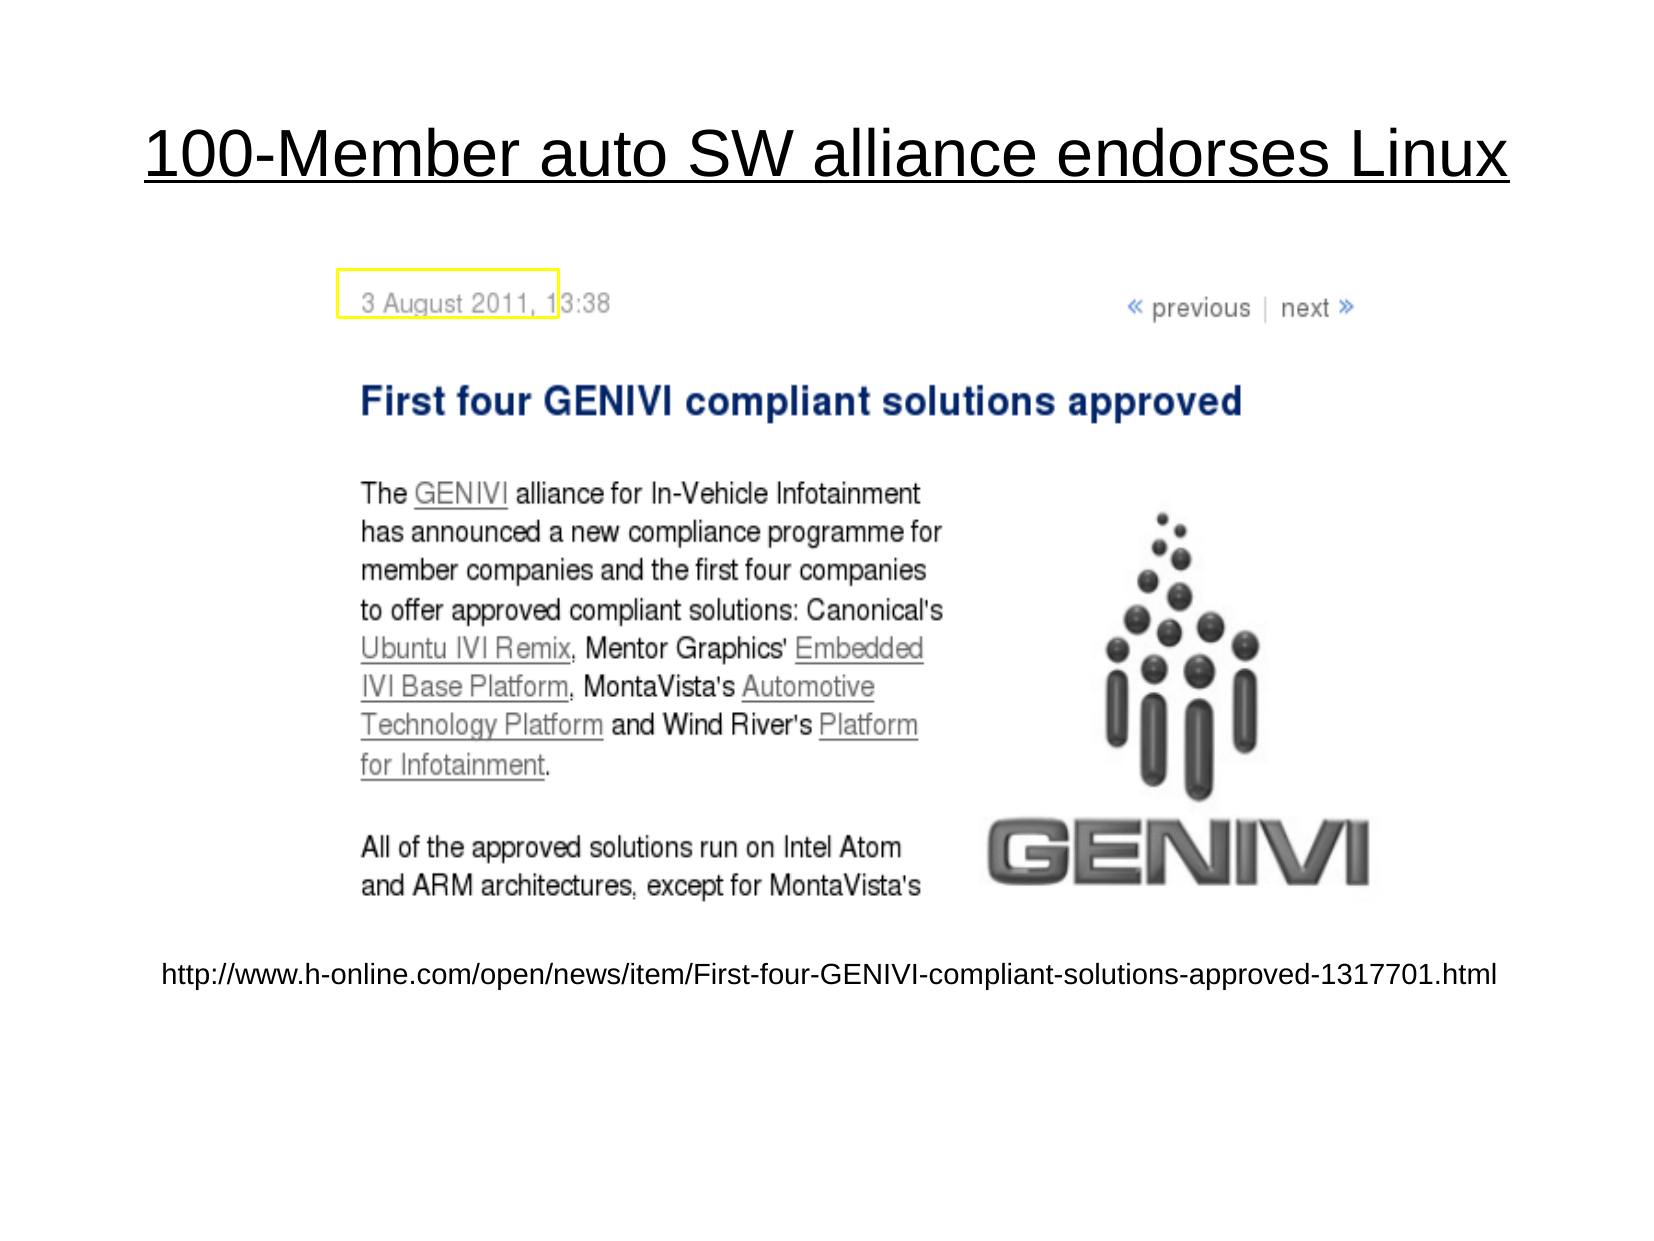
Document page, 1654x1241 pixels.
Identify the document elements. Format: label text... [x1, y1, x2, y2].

title 100-Member auto SW alliance endorses Linux [82, 49, 1571, 257]
picture [352, 261, 1388, 910]
text_box http://www.h-online.com/open/news/item/First-four-GENIVI-compliant-solutions-approved-1317701.html [146, 951, 1538, 1013]
picture [352, 271, 557, 316]
